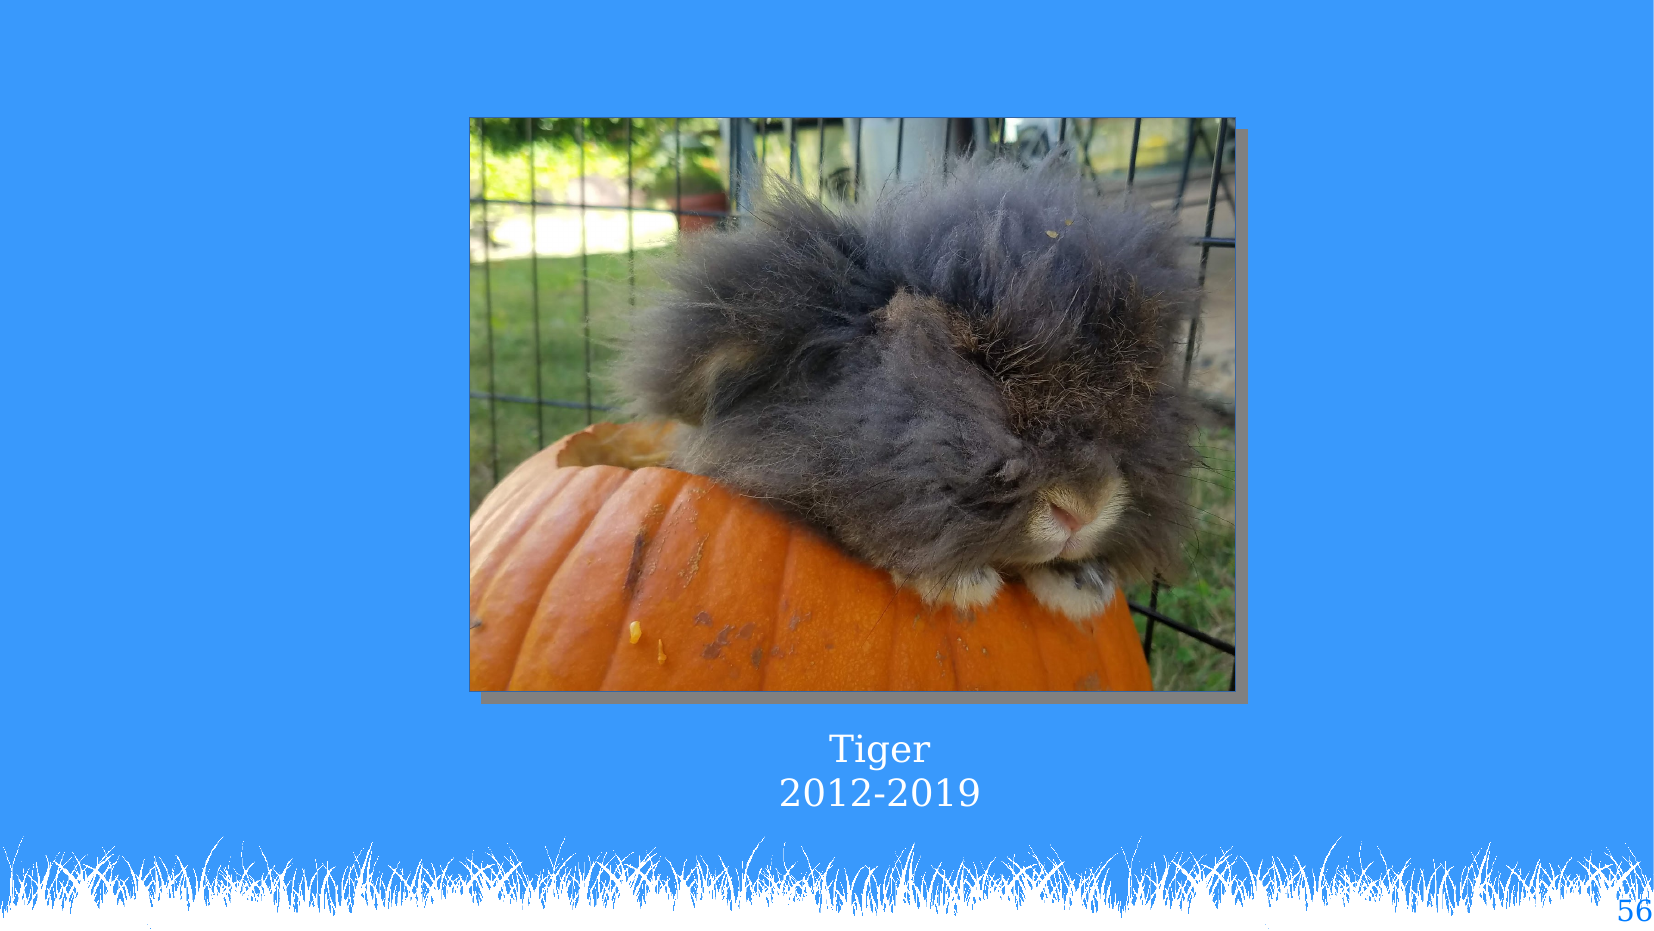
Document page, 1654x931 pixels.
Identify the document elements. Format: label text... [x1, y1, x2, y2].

text_box Tiger 2012-2019 [763, 720, 997, 823]
picture [0, 0, 1654, 931]
